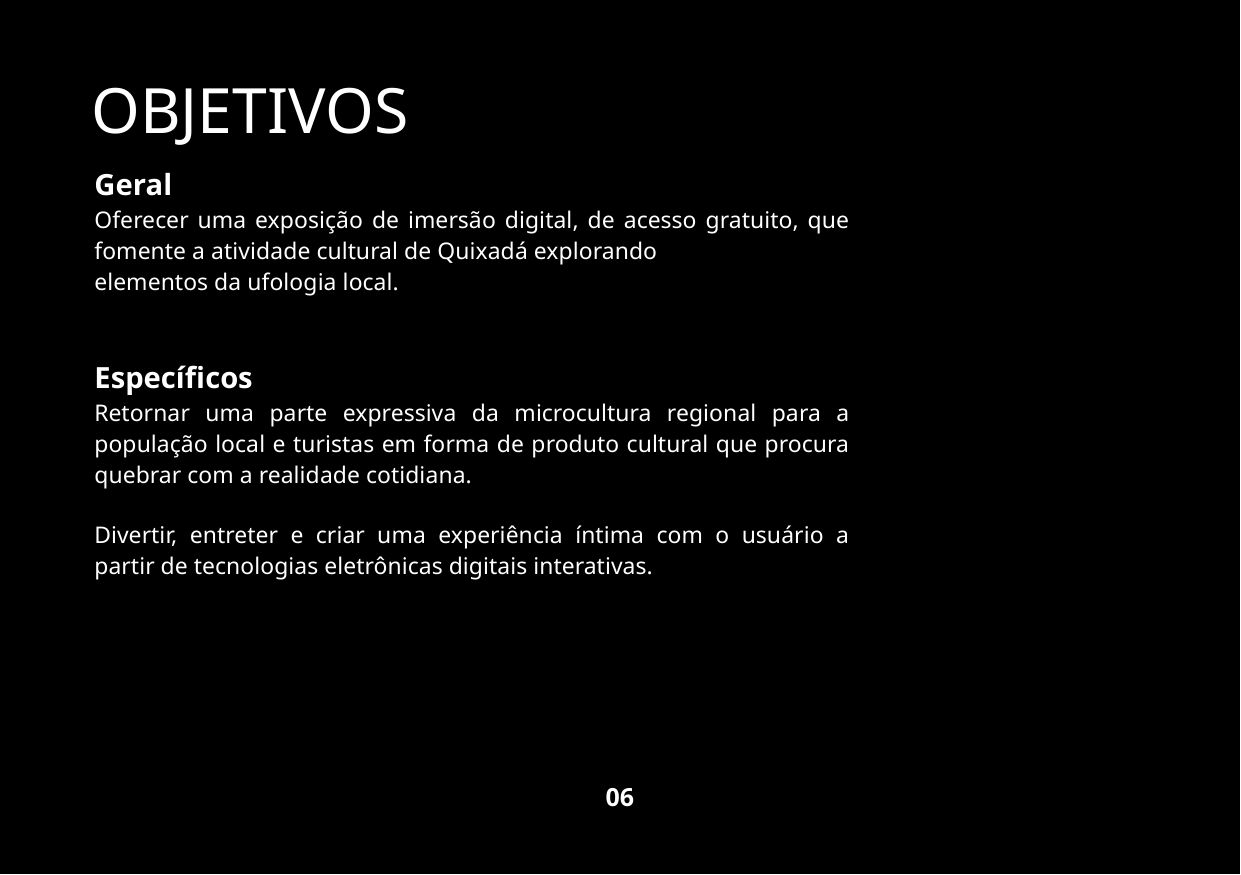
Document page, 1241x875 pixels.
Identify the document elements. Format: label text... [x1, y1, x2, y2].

text_box OBJETIVOS [76, 58, 833, 166]
title 06 [602, 779, 638, 815]
text_box Geral Oferecer uma exposição de imersão digital, de acesso gratuito, que fomente a atividade cultural de Quixadá explorando elementos da ufologia local. Específicos Retornar uma parte expressiva da microcultura regional para a população local e turistas em forma de produto cultural que procura quebrar com a realidade cotidiana. Divertir, entreter e criar uma experiência íntima com o usuário a partir de tecnologias eletrônicas digitais interativas. [94, 163, 851, 616]
